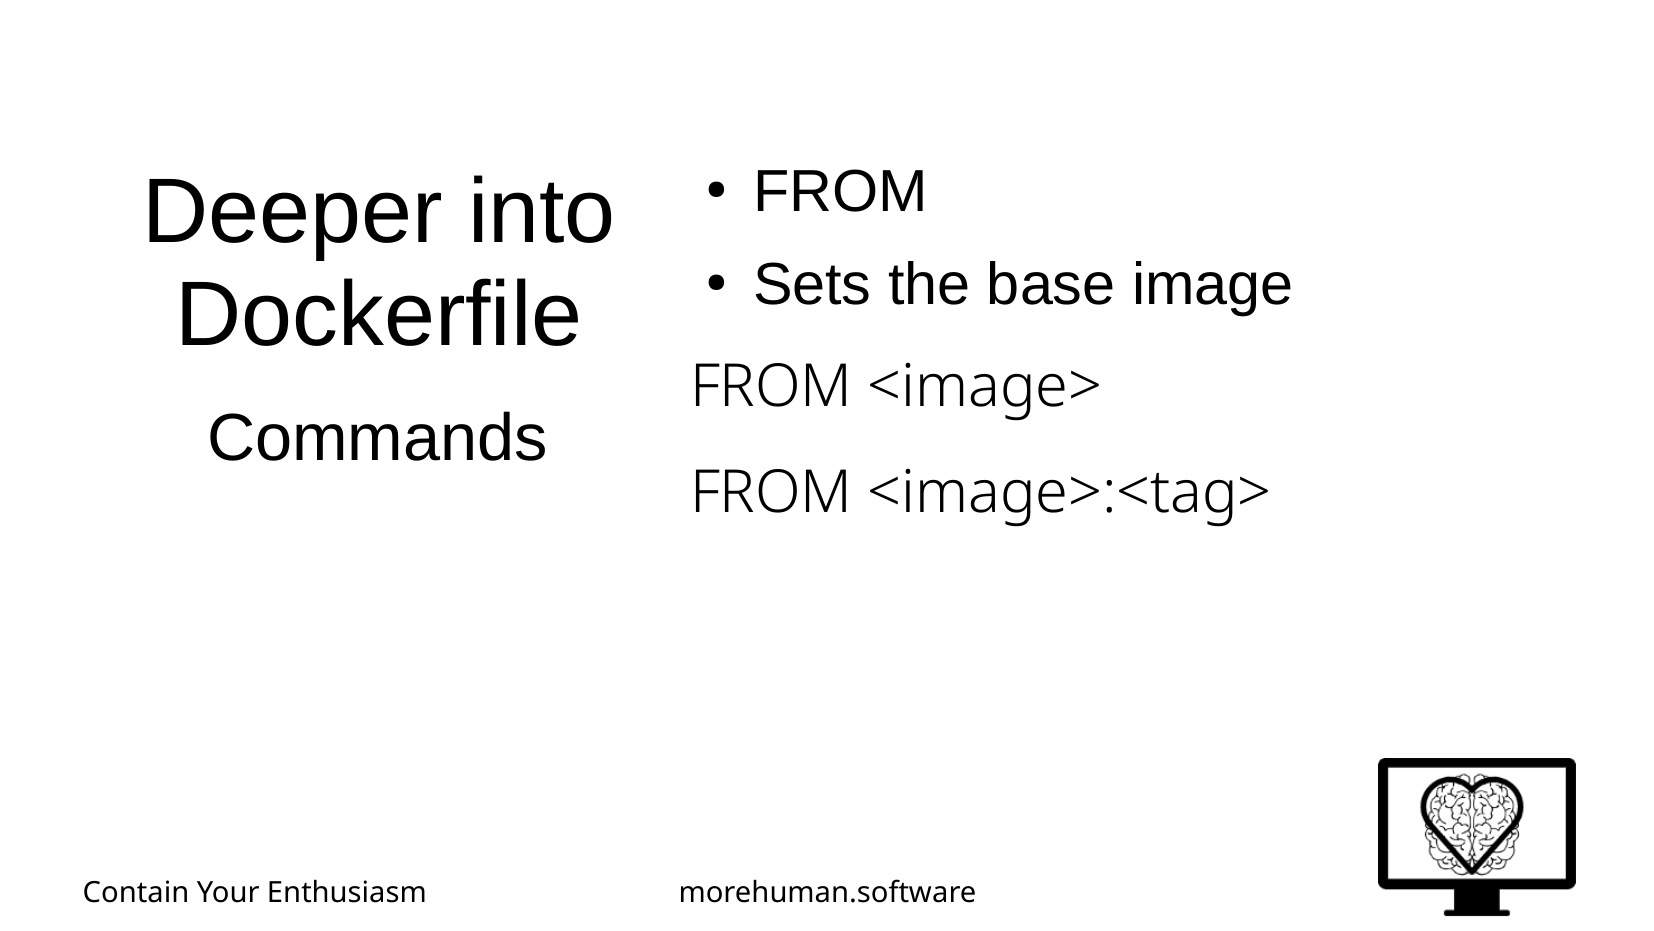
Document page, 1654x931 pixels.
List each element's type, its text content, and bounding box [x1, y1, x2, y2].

picture [1378, 758, 1576, 925]
title Deeper into Dockerfile [83, 154, 676, 371]
list FROM Sets the base image FROM <image> FROM <image>:<tag> [690, 157, 1572, 533]
text_box Commands [81, 400, 674, 705]
